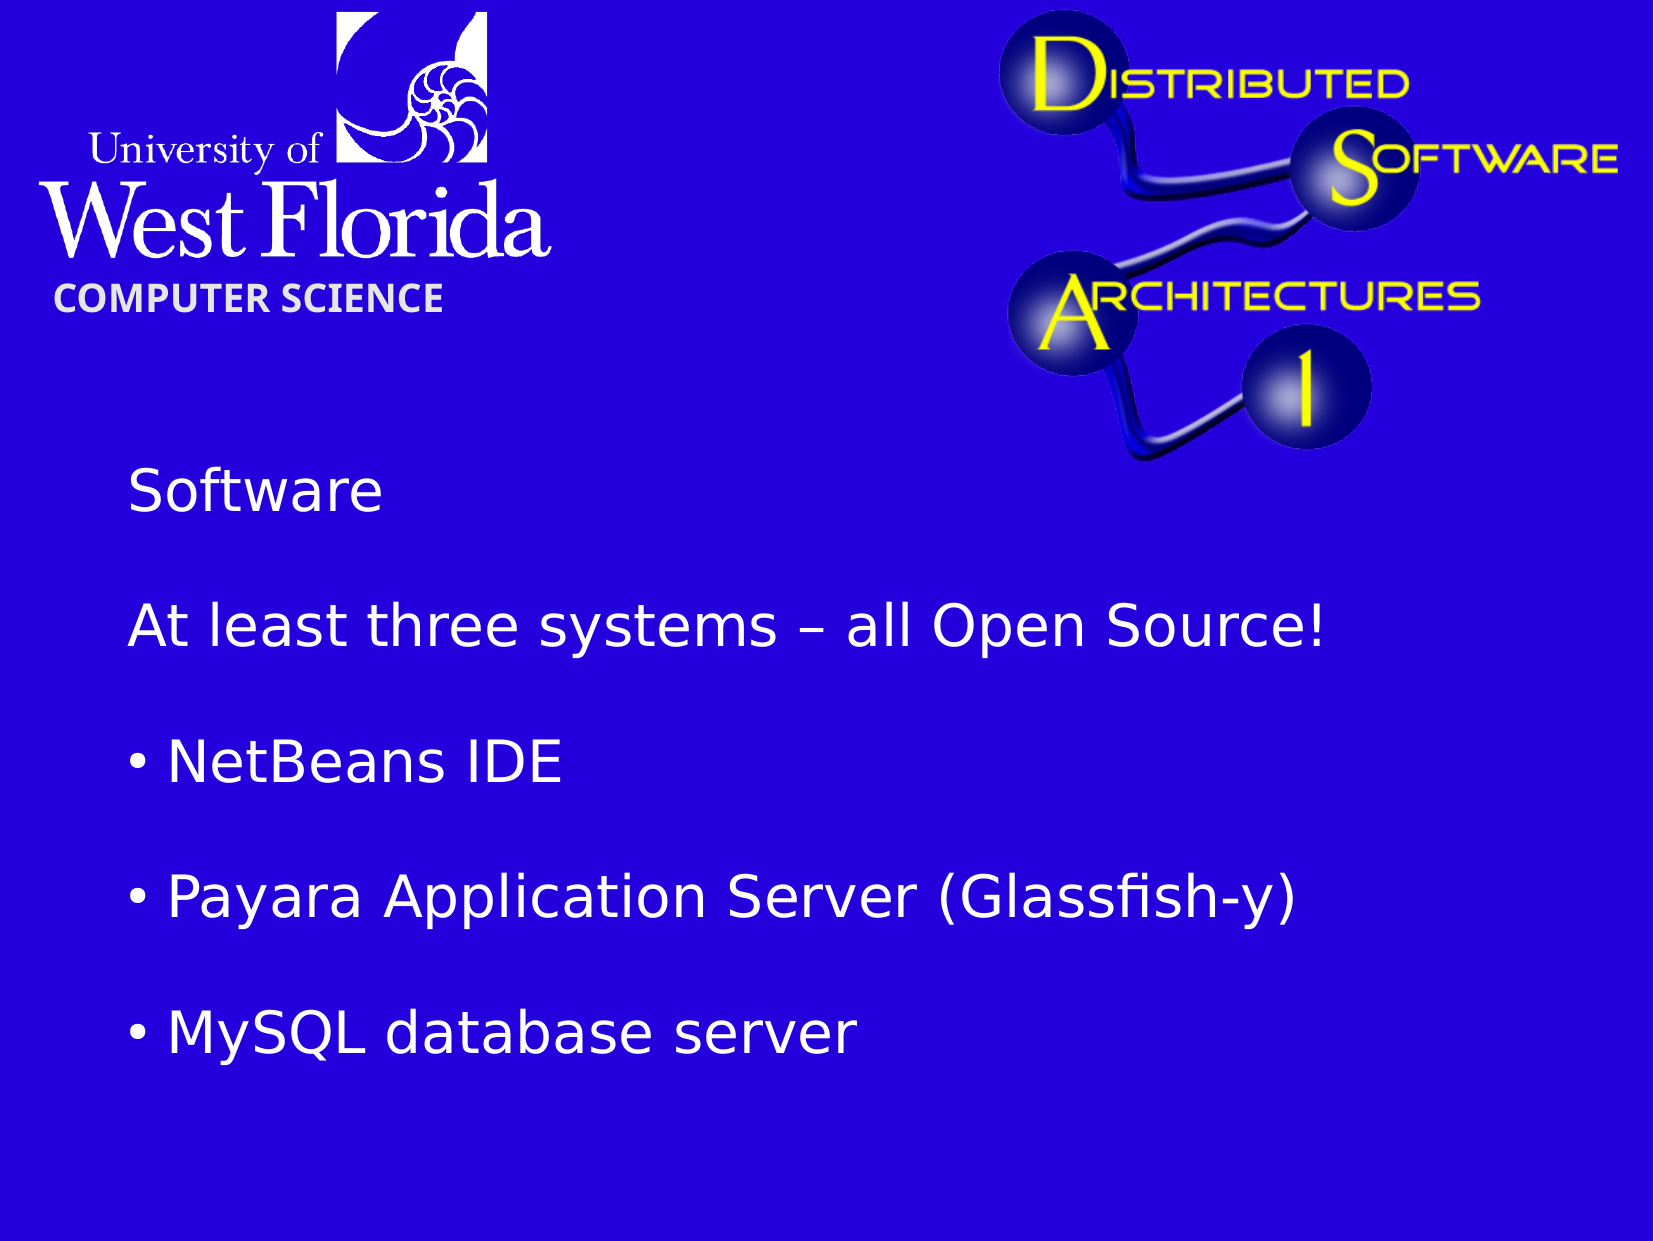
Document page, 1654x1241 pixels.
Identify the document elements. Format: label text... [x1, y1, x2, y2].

picture [910, 0, 1653, 506]
text_box COMPUTER SCIENCE [37, 262, 563, 334]
picture [37, 0, 559, 262]
text_box Software At least three systems – all Open Source! NetBeans IDE Payara Application Server (Glassfish-y) MySQL database server [112, 450, 1613, 1210]
